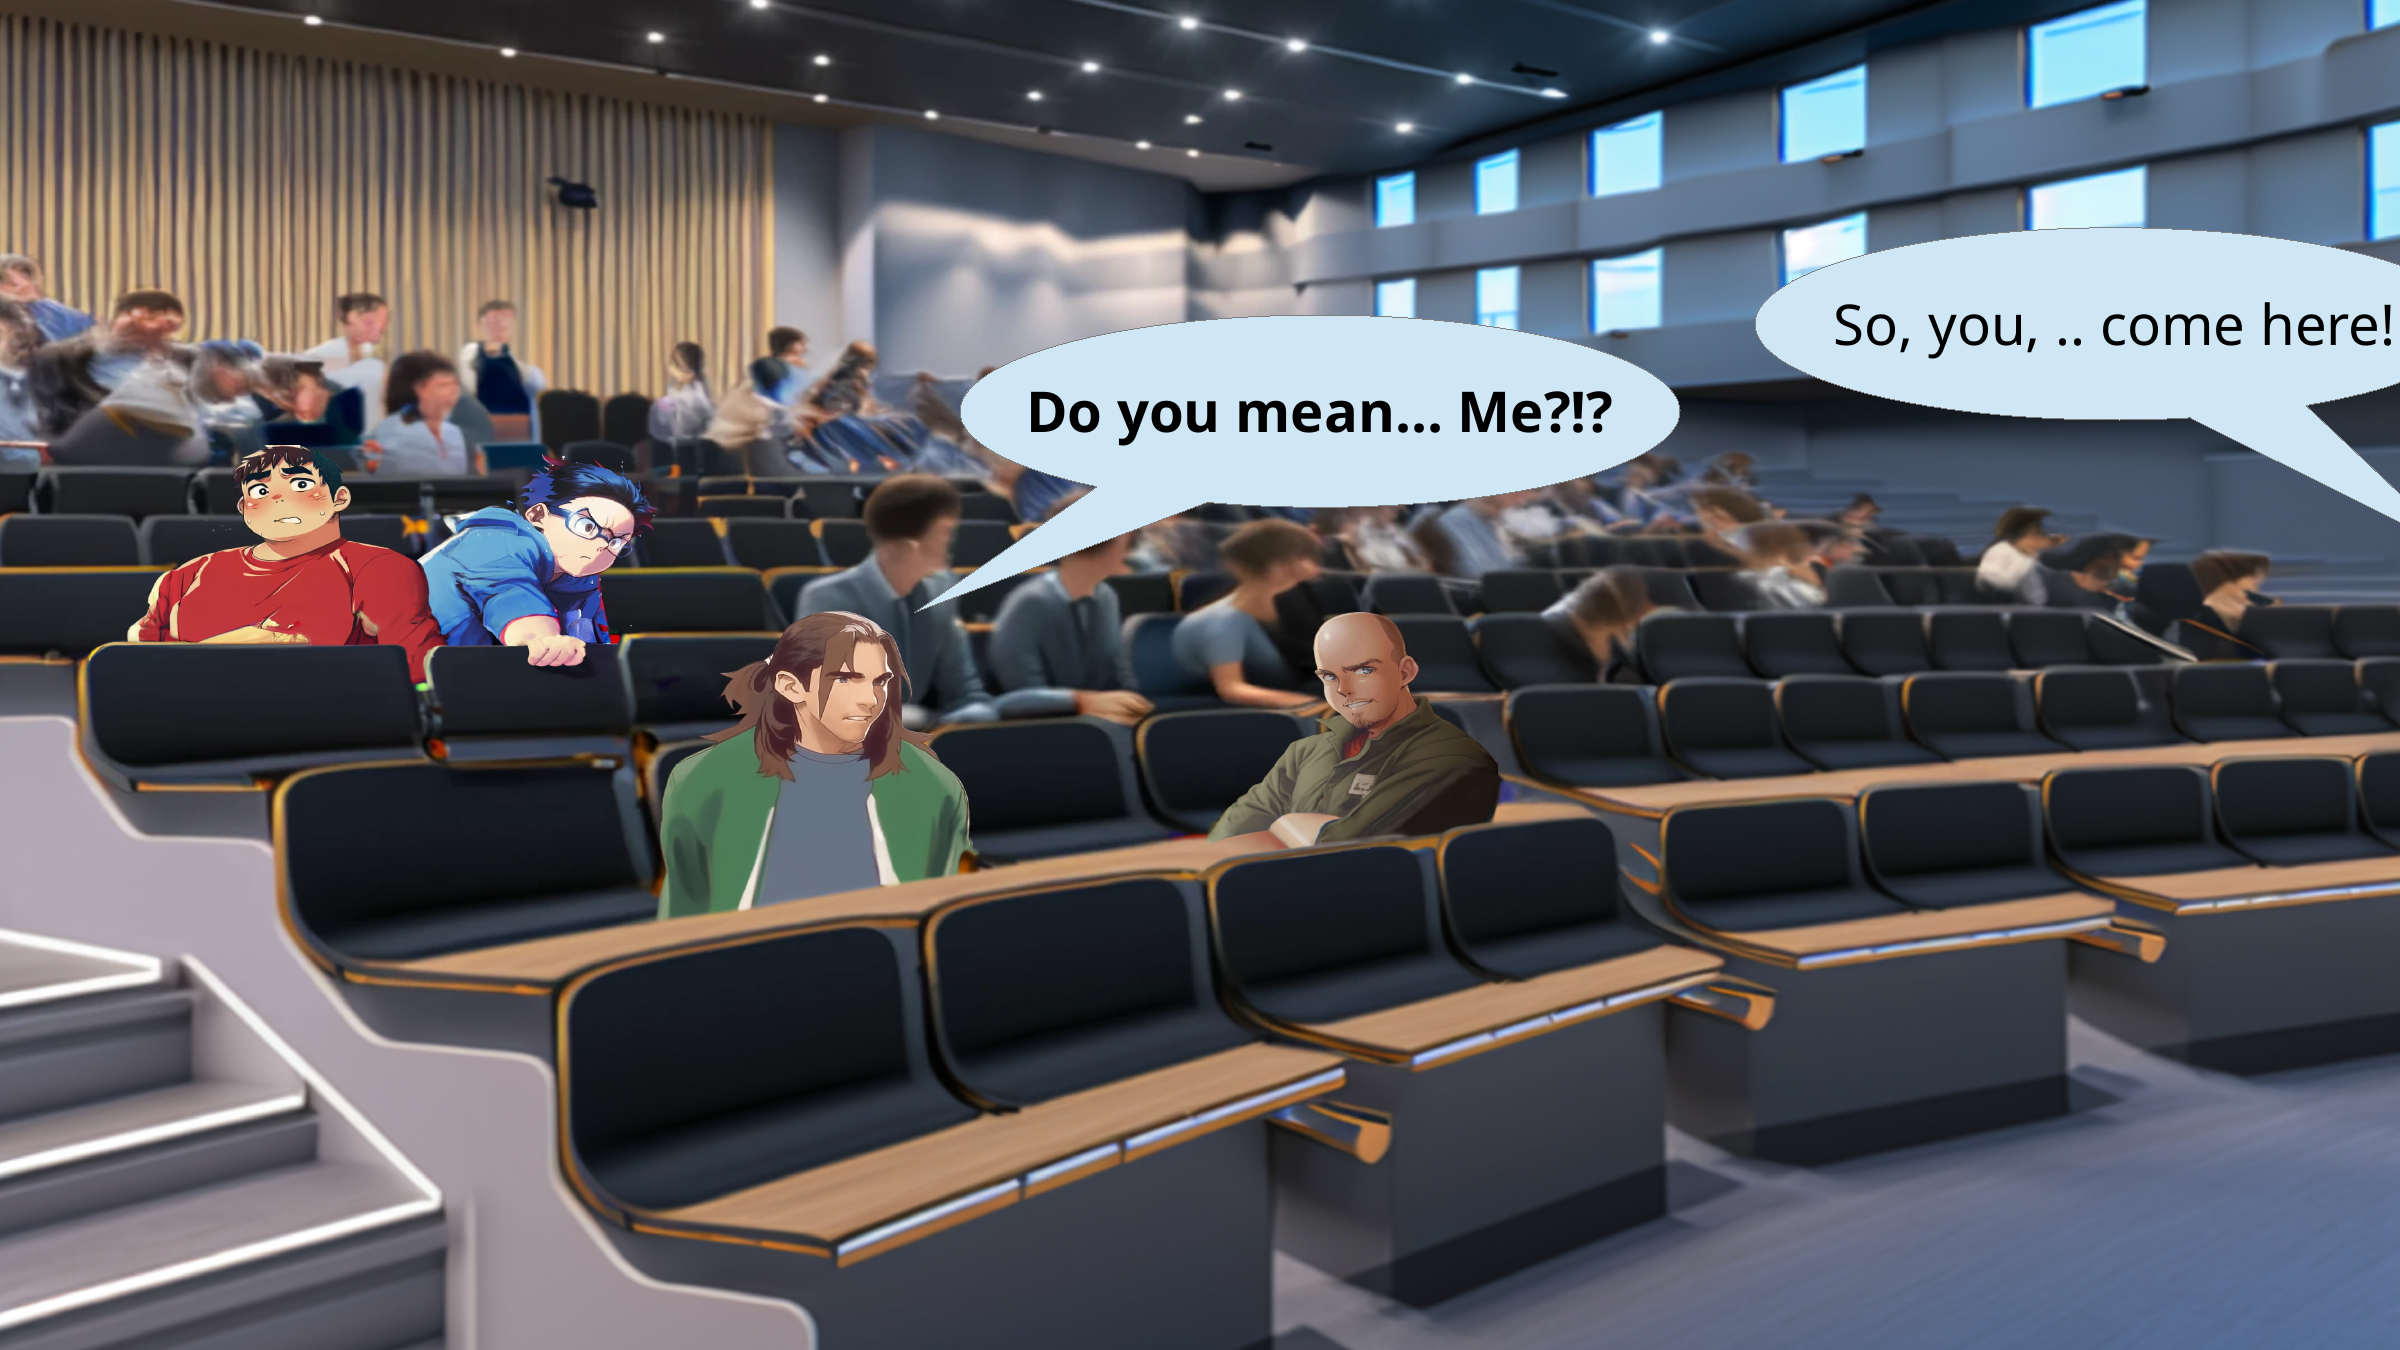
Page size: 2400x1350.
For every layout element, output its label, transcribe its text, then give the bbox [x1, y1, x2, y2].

picture [2308, 383, 2400, 492]
text_box Do you mean… Me?!? [914, 315, 1681, 613]
text_box So, you, .. come here! [1755, 227, 2400, 523]
picture [0, 0, 2400, 1350]
